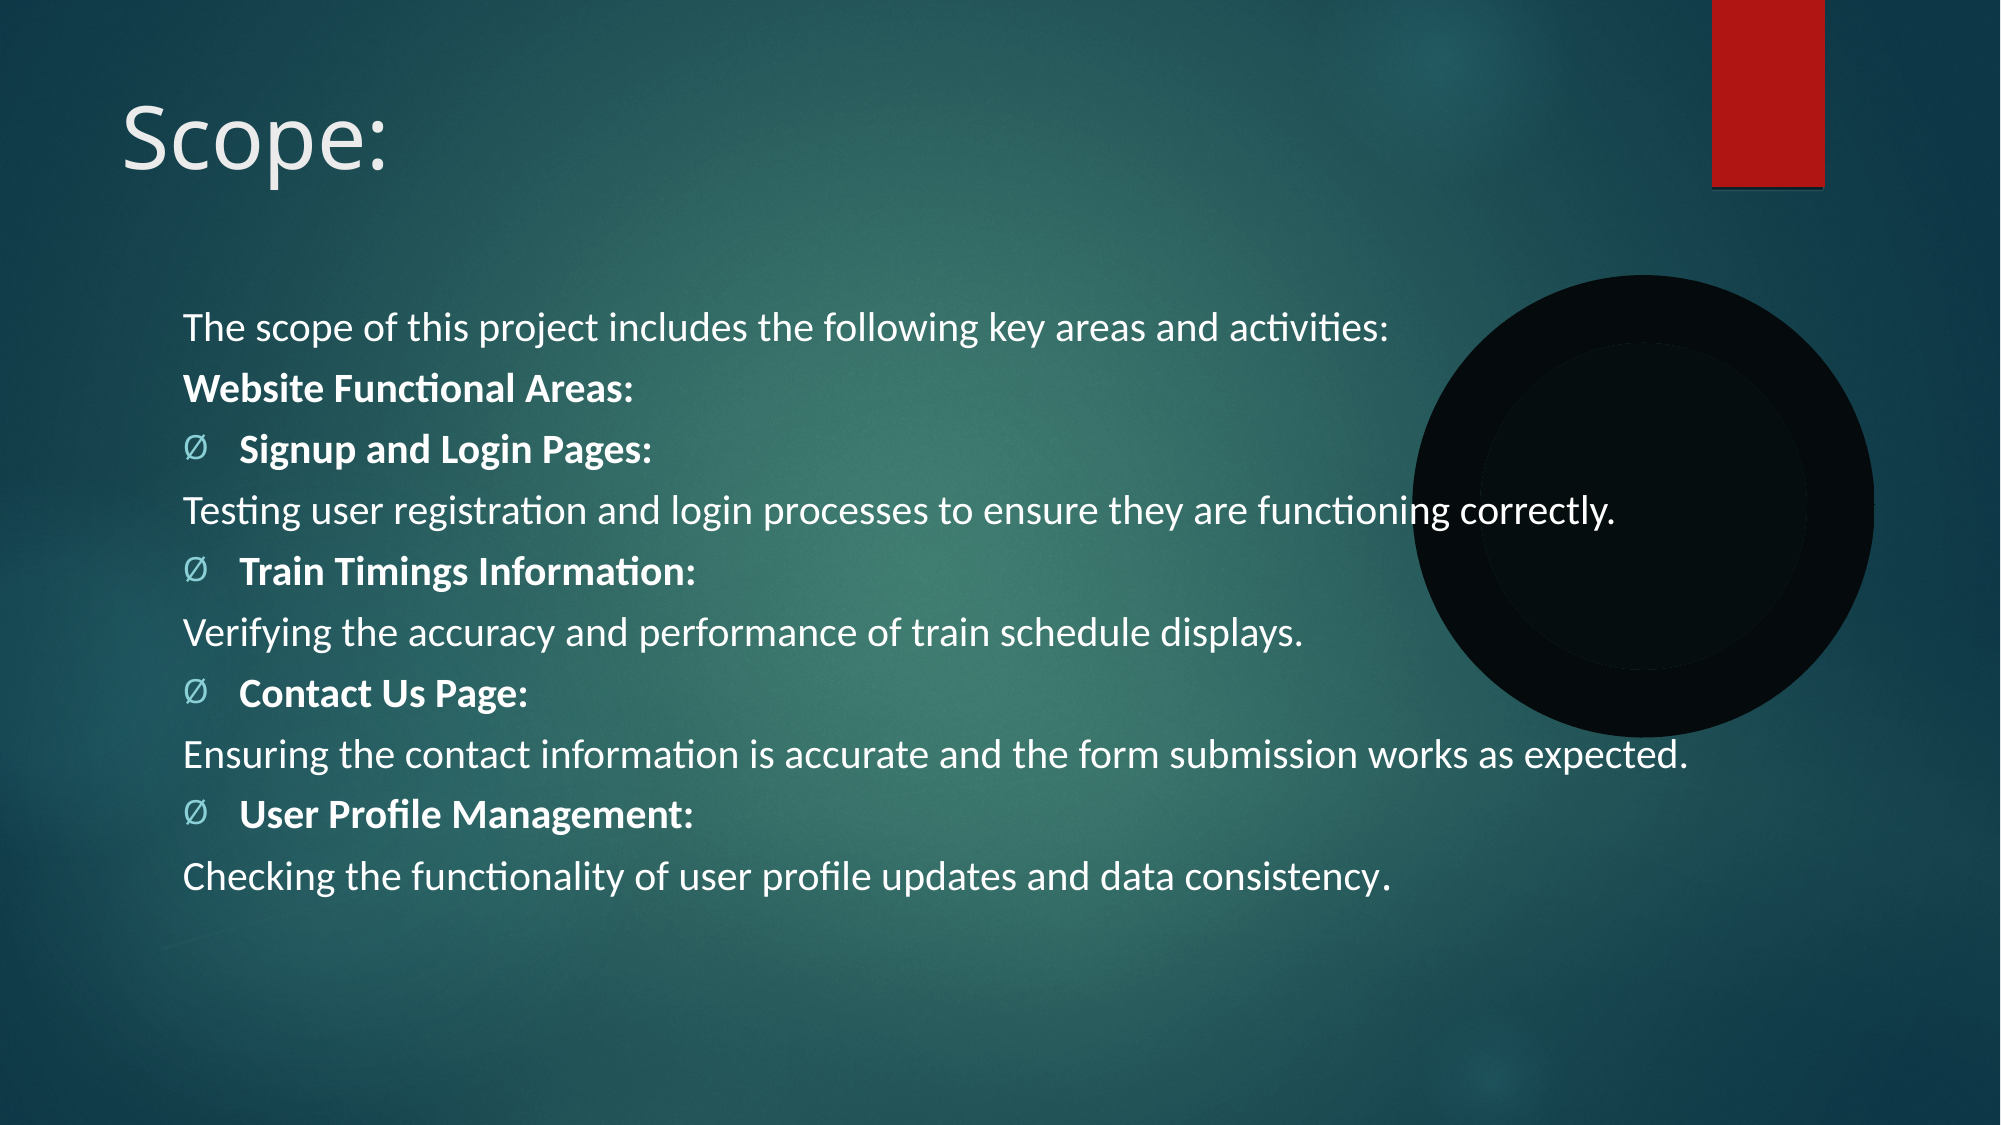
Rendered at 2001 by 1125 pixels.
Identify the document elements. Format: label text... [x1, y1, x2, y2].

title Scope: [106, 74, 1649, 305]
list The scope of this project includes the following key areas and activities: Website Functional Areas: Signup and Login Pages: Testing user registration and login processes to ensure they are functioning correctly. Train Timings Information: Verifying the accuracy and performance of train schedule displays. Contact Us Page: Ensuring the contact information is accurate and the form submission works as expected. User Profile Management: Checking the functionality of user profile updates and data consistency. [168, 302, 1763, 1036]
